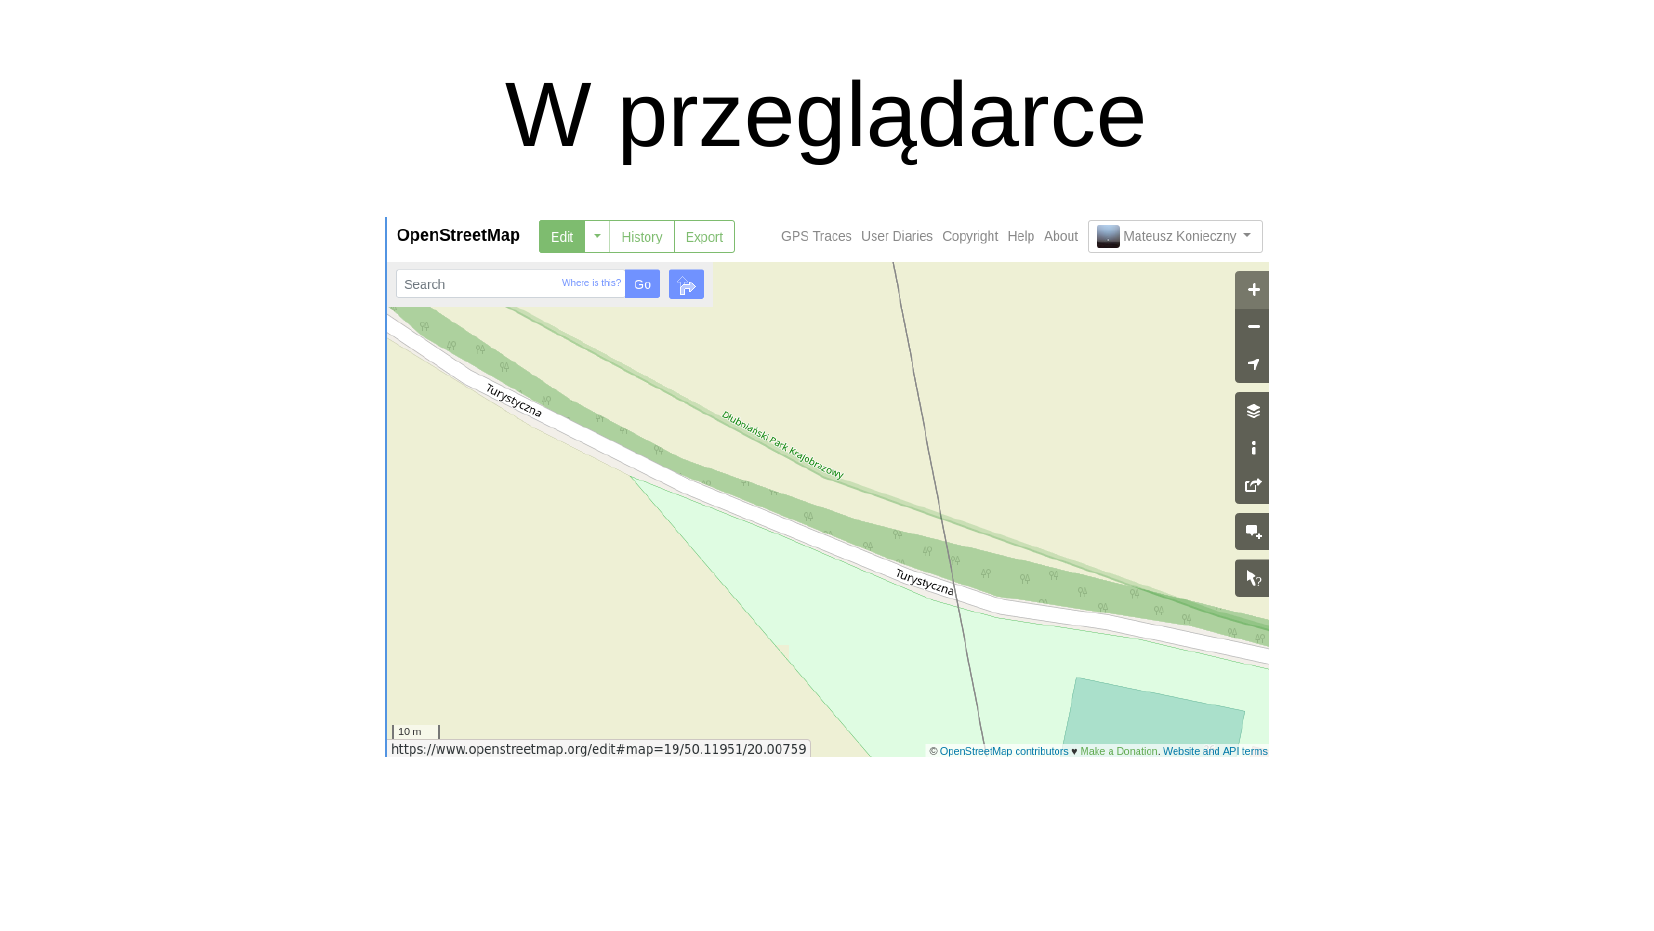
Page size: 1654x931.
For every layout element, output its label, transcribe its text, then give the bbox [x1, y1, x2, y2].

picture [385, 217, 1269, 757]
title W przeglądarce [82, 37, 1571, 193]
